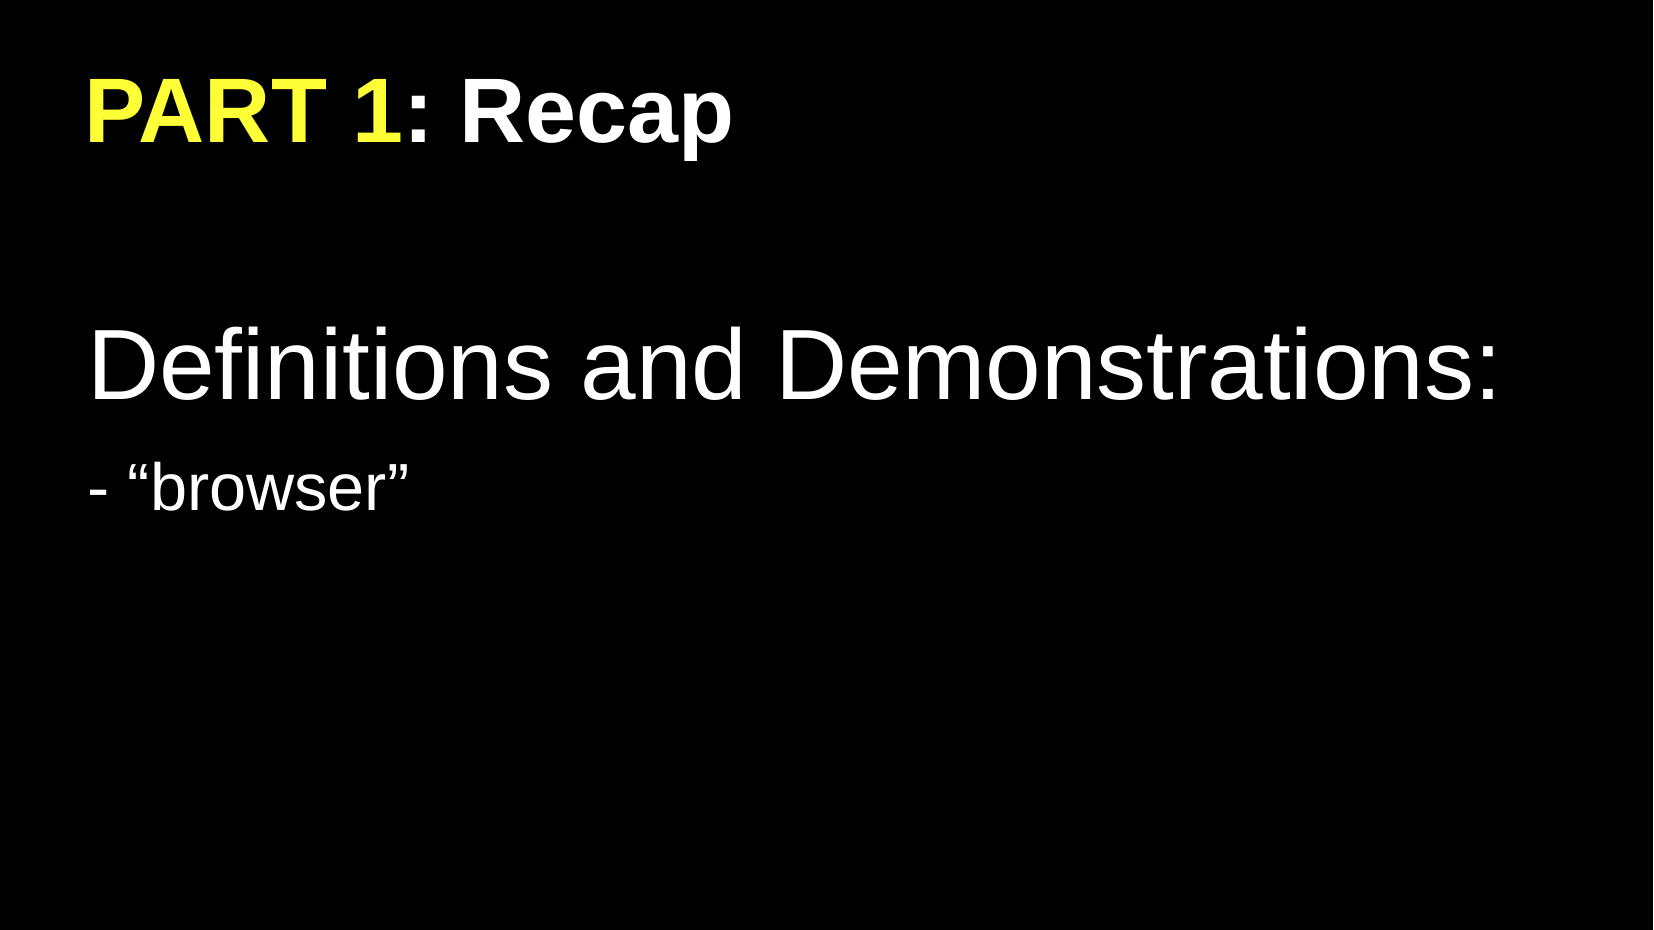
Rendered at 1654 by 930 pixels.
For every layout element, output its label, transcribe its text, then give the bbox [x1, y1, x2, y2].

title PART 1: Recap [84, 56, 1561, 166]
list Definitions and Demonstrations: - “browser” [87, 308, 1573, 841]
